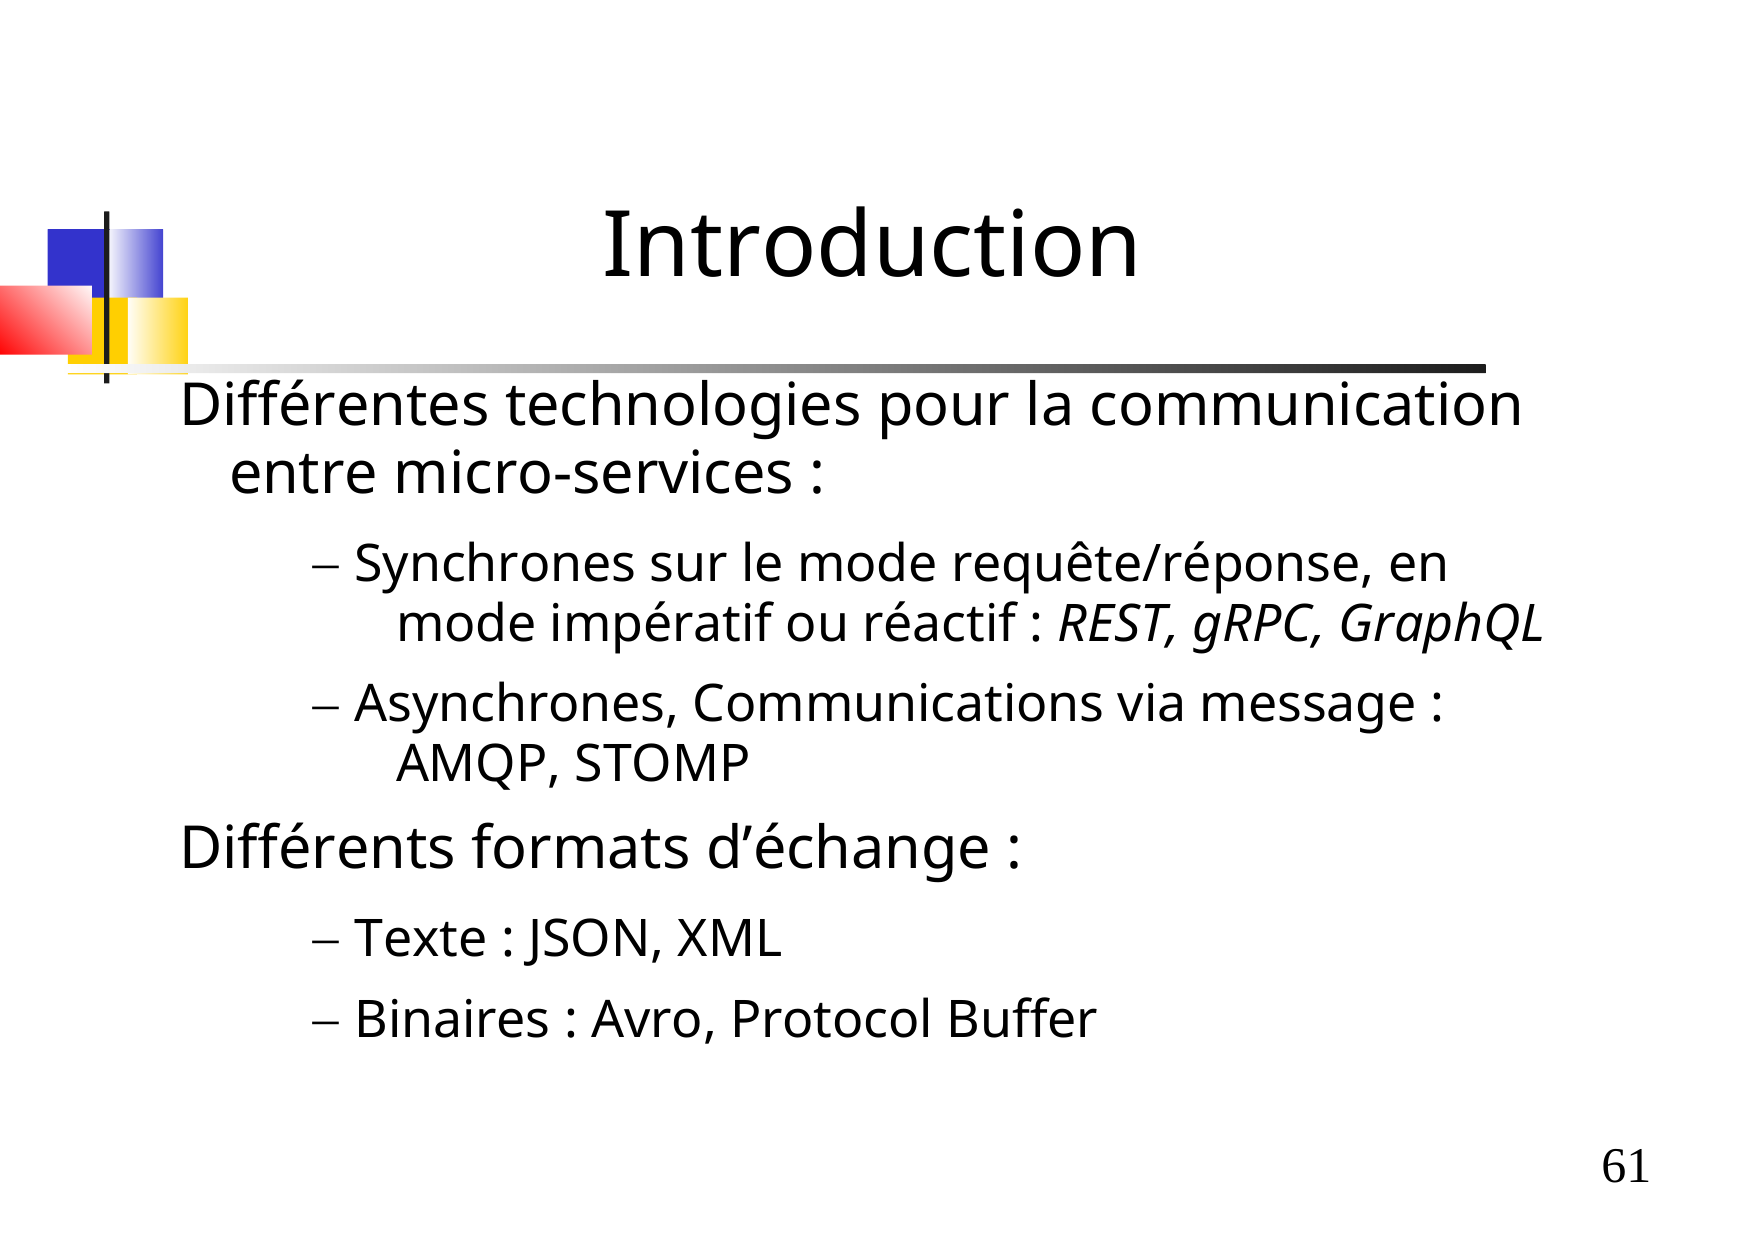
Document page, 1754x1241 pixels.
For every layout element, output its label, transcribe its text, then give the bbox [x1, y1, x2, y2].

list Différentes technologies pour la communication entre micro-services : Synchrones sur le mode requête/réponse, en mode impératif ou réactif : REST, gRPC, GraphQL Asynchrones, Communications via message : AMQP, STOMP Différents formats d’échange : Texte : JSON, XML Binaires : Avro, Protocol Buffer [179, 371, 1567, 1091]
title Introduction [179, 139, 1567, 351]
